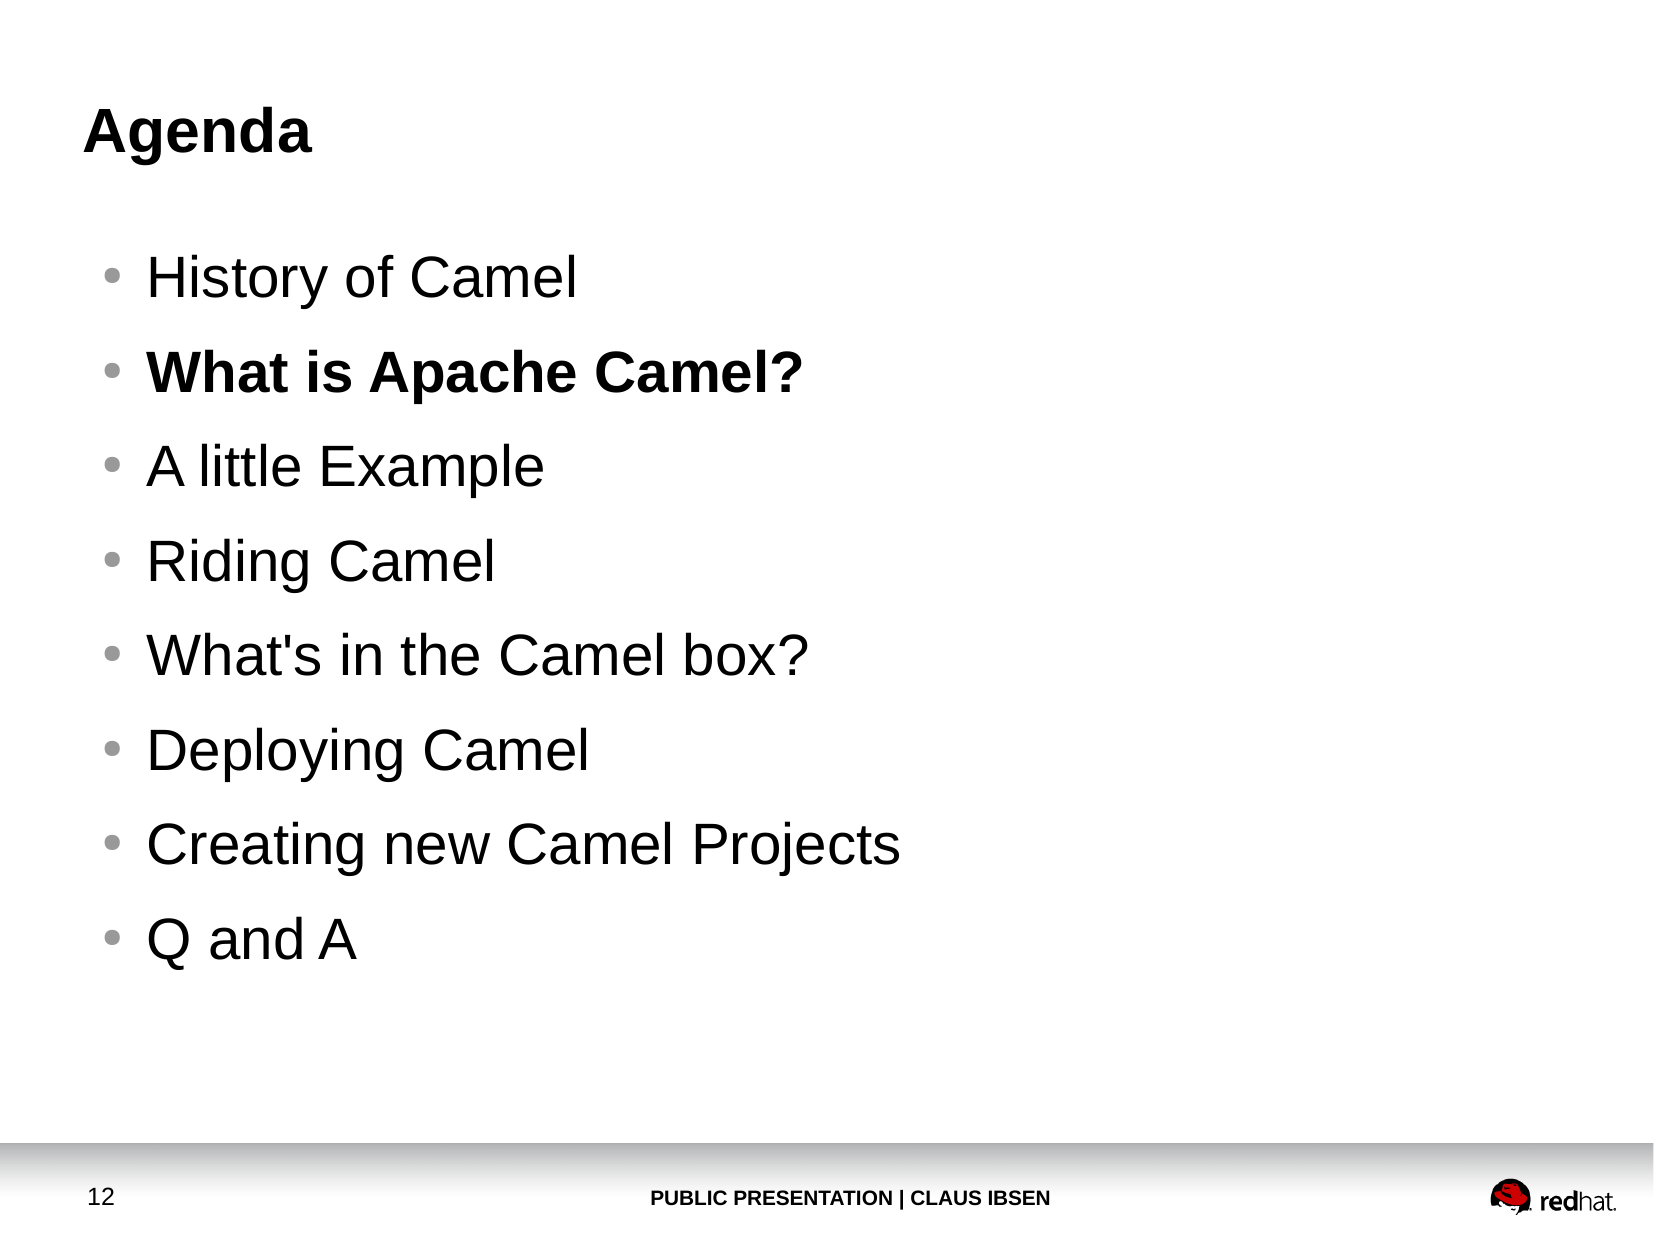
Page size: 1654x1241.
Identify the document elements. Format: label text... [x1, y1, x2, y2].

picture [0, 1143, 1654, 1241]
title Agenda [82, 37, 1571, 226]
list History of Camel What is Apache Camel? A little Example Riding Camel What's in the Camel box? Deploying Camel Creating new Camel Projects Q and A [86, 244, 1576, 1039]
